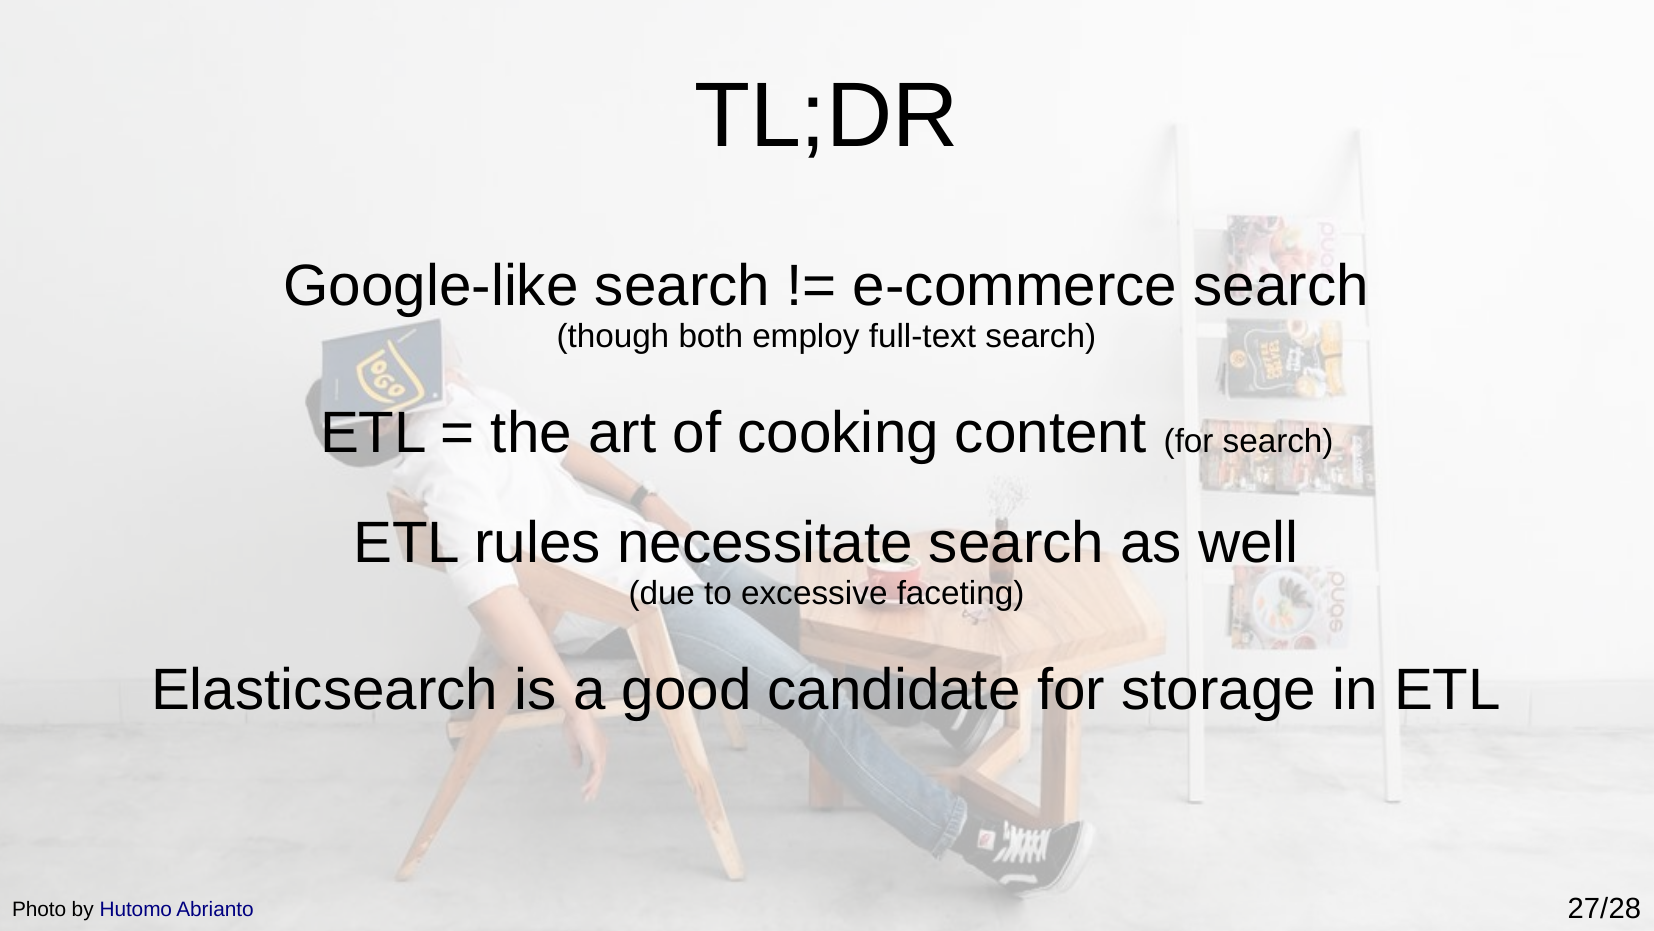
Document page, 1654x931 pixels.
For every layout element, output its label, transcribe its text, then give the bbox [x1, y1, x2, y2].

text_box <number>/28 [1452, 884, 1654, 931]
title TL;DR [82, 37, 1571, 193]
text_box Google-like search != e-commerce search (though both employ full-text search) ETL = the art of cooking content (for search) ETL rules necessitate search as well (due to excessive faceting) Elasticsearch is a good candidate for storage in ETL [82, 217, 1571, 758]
text_box Photo by Hutomo Abrianto [0, 890, 493, 929]
picture [0, 0, 1654, 931]
